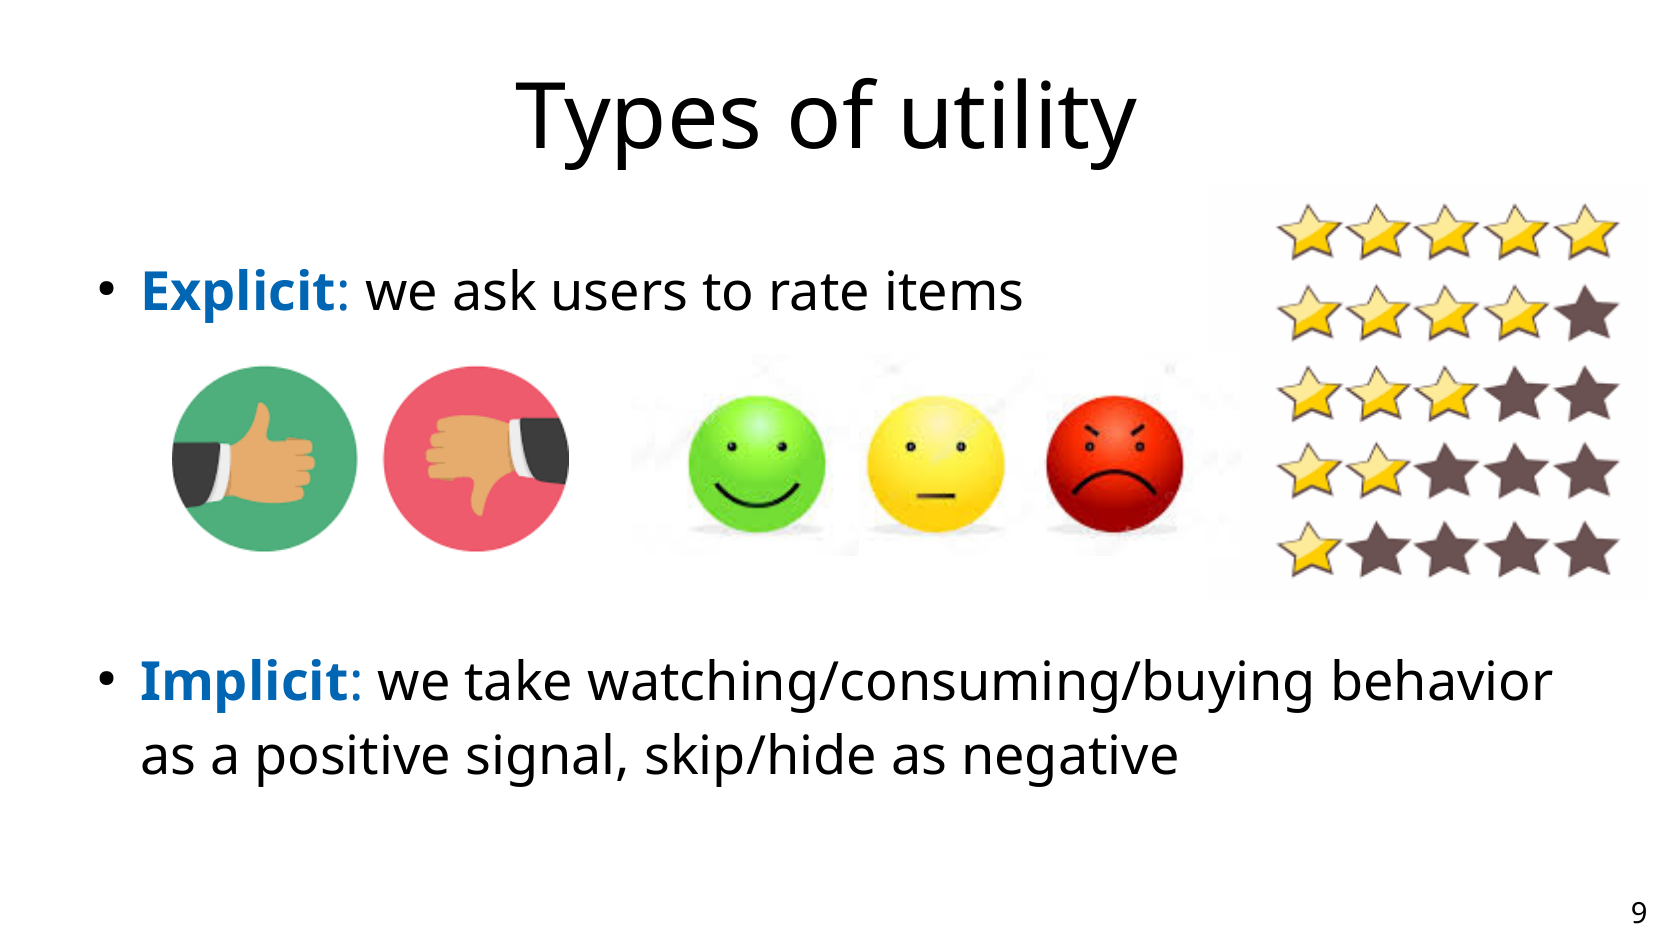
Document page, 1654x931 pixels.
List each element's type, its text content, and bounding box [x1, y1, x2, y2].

list Explicit: we ask users to rate items Implicit: we take watching/consuming/buying behavior as a positive signal, skip/hide as negative [82, 253, 1571, 793]
title Types of utility [82, 1, 1571, 226]
picture [631, 183, 1647, 599]
